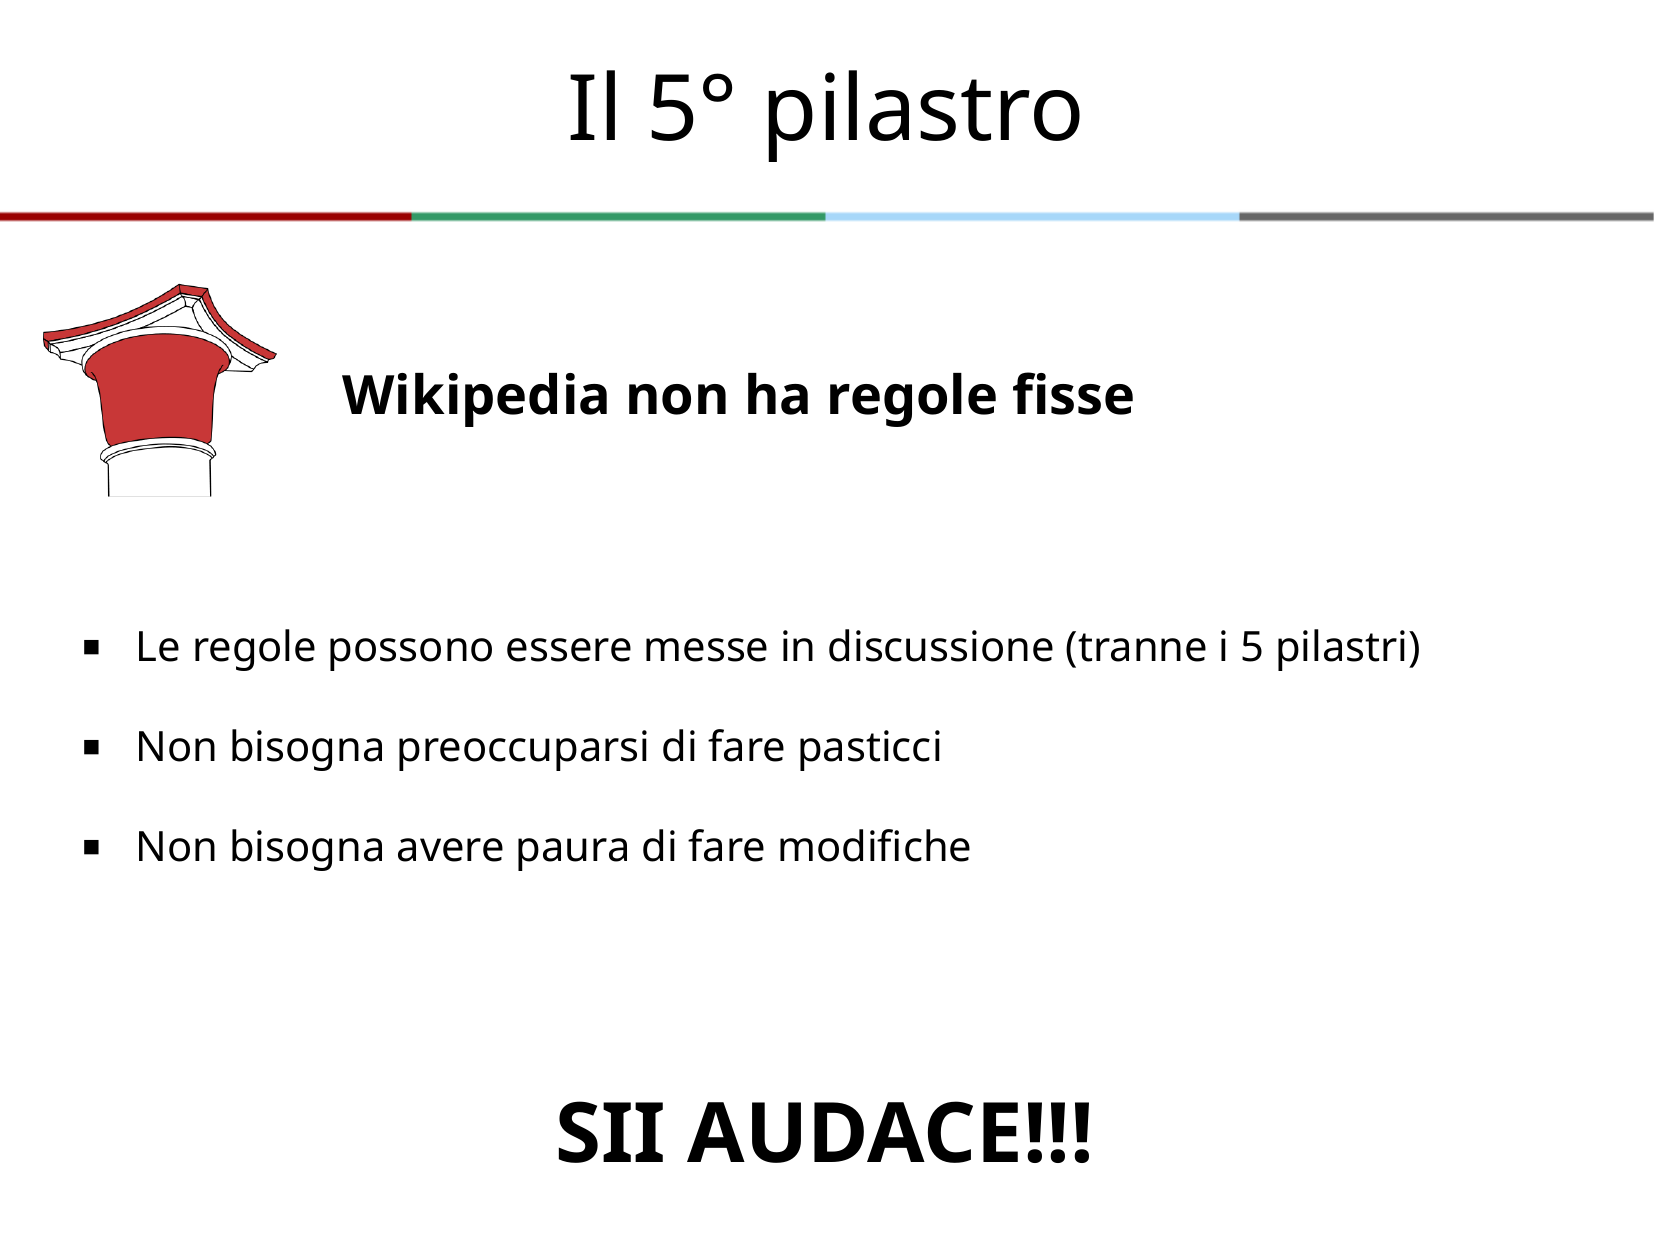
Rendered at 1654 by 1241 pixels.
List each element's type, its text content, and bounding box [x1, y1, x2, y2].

text_box SII AUDACE!!! [0, 1078, 1654, 1174]
picture [0, 200, 1654, 235]
text_box Il 5° pilastro [82, 0, 1571, 200]
text_box Le regole possono essere messe in discussione (tranne i 5 pilastri) Non bisogna preoccuparsi di fare pasticci Non bisogna avere paura di fare modifiche [64, 620, 1542, 1040]
picture [41, 283, 278, 497]
text_box Wikipedia non ha regole fisse [342, 360, 1607, 455]
